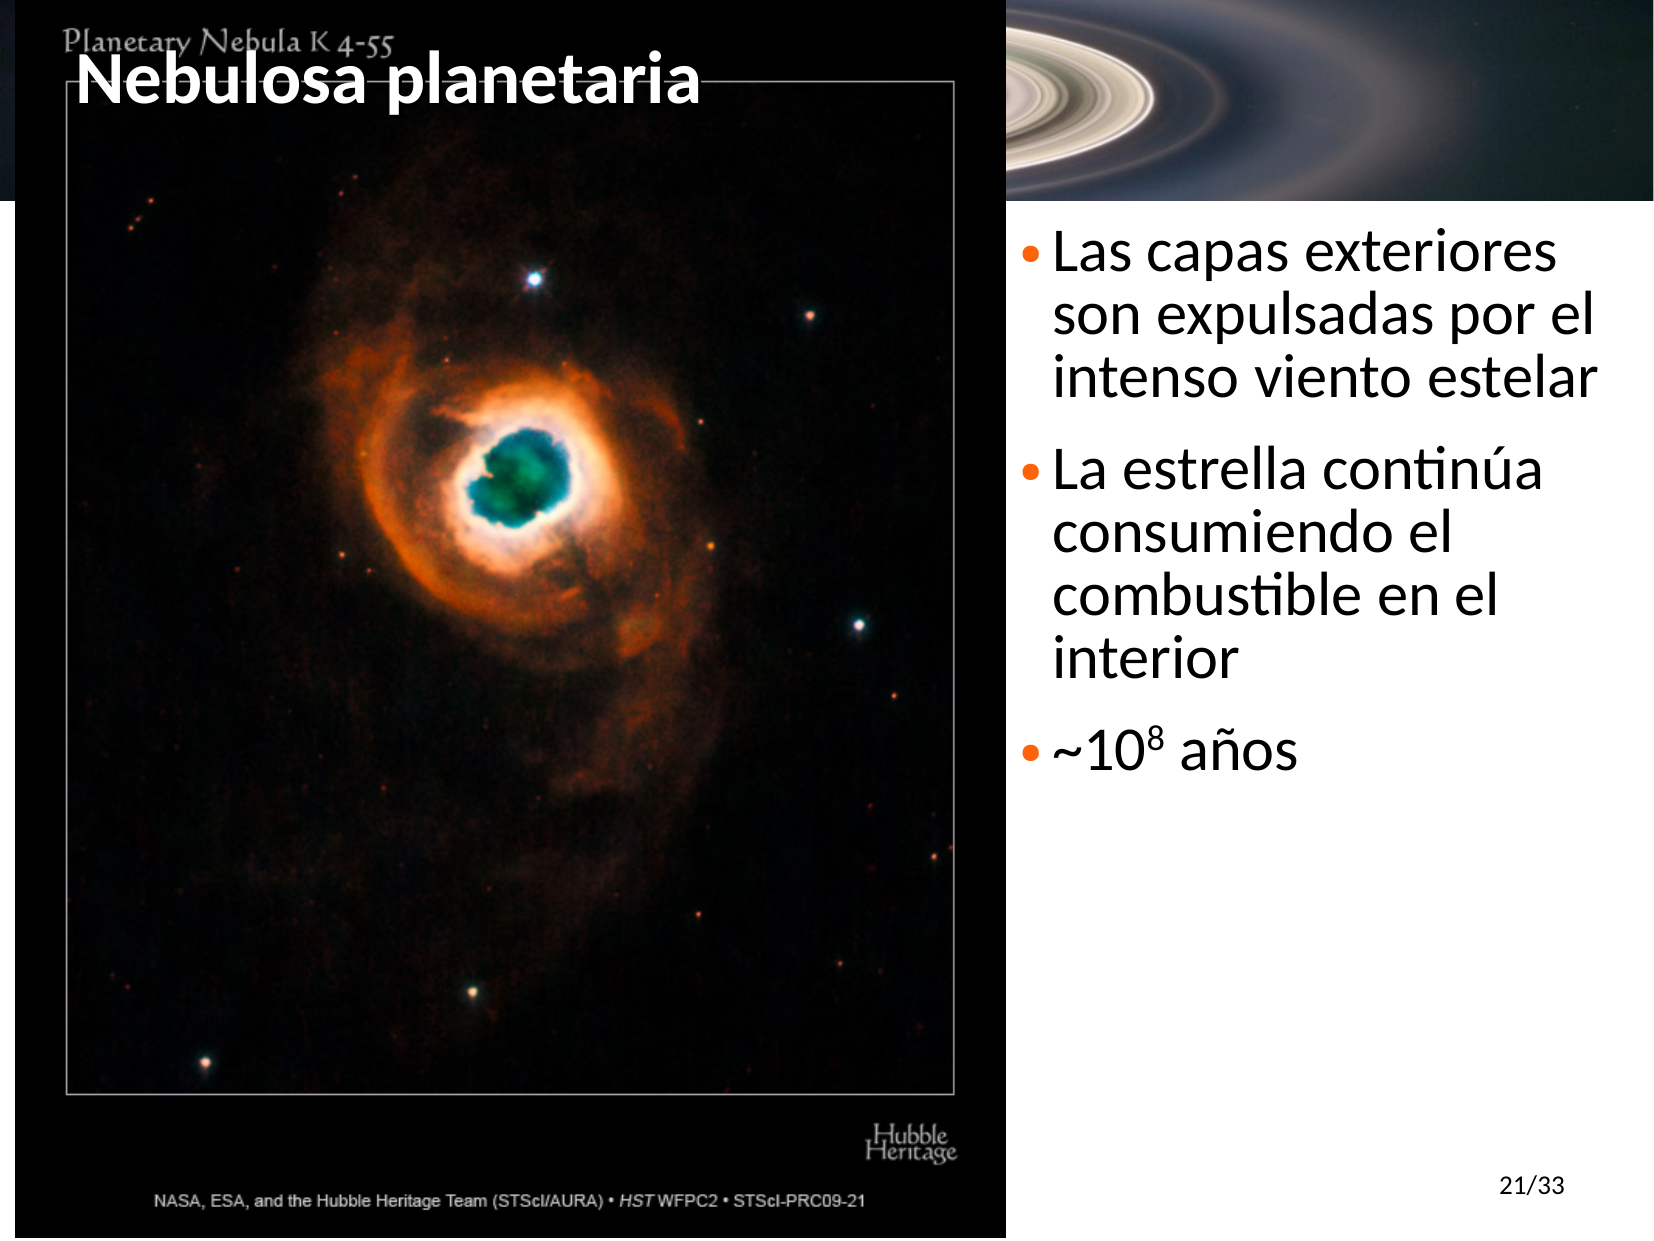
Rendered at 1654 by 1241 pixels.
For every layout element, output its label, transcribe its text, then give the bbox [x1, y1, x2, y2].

title Nebulosa planetaria [75, 19, 1564, 151]
list Las capas exteriores son expulsadas por el intenso viento estelar La estrella continúa consumiendo el combustible en el interior ~108 años [990, 224, 1613, 1029]
picture [0, 0, 1654, 1238]
